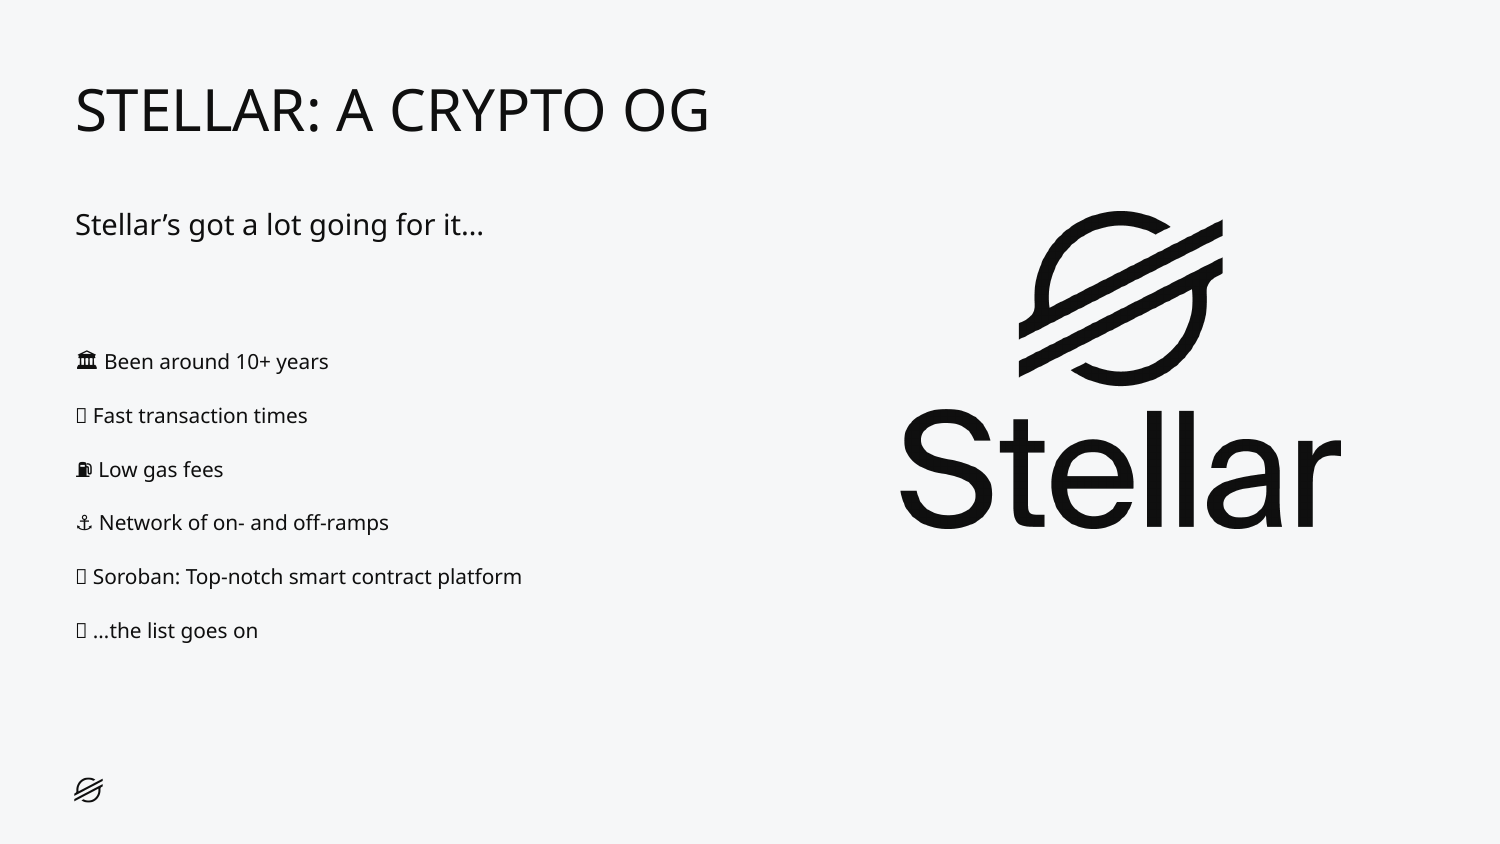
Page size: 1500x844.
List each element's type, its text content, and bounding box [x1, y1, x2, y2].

list Stellar’s got a lot going for it… [75, 188, 714, 345]
picture [840, 100, 1401, 661]
title STELLAR: A CRYPTO OG [75, 72, 774, 214]
list 🏛️ Been around 10+ years 💨 Fast transaction times ⛽ Low gas fees ⚓ Network of on- and off-ramps 🧮 Soroban: Top-notch smart contract platform 📜 …the list goes on [75, 345, 714, 820]
